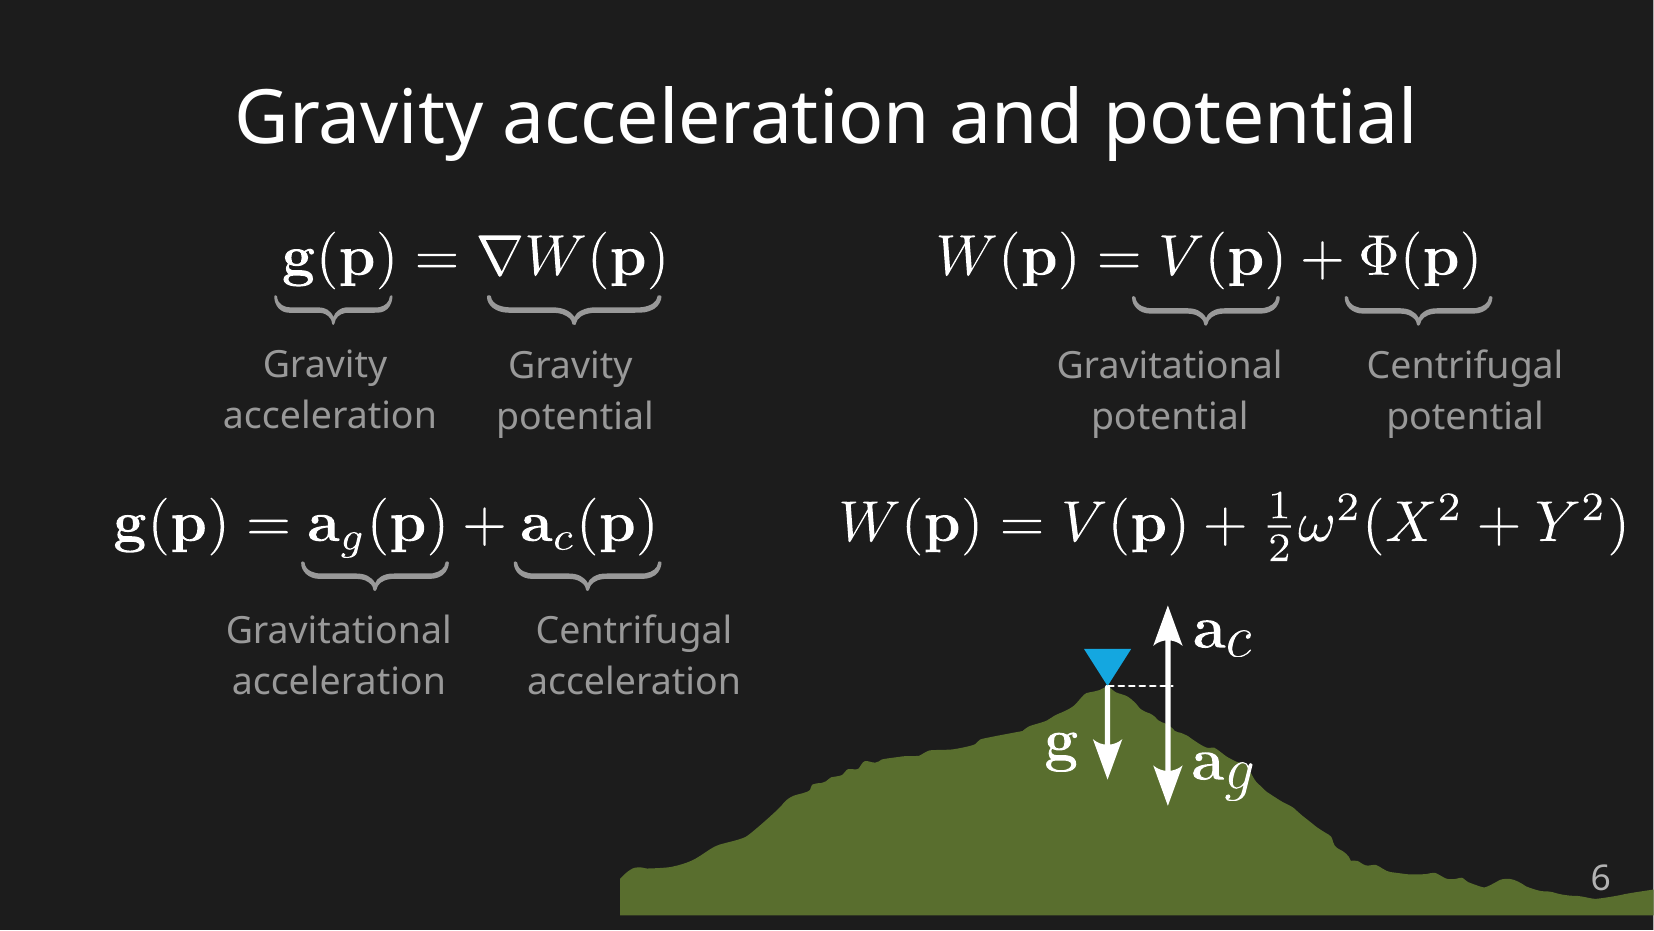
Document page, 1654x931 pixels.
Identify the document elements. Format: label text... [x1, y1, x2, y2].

text_box Centrifugal acceleration [488, 596, 780, 715]
text_box [249, 530, 288, 534]
text_box [555, 531, 573, 551]
text_box Centrifugal potential [1319, 331, 1611, 450]
text_box [1161, 235, 1203, 277]
text_box <number> [1409, 845, 1626, 916]
text_box [249, 519, 288, 523]
text_box [172, 514, 205, 553]
text_box [308, 514, 340, 542]
text_box [1205, 507, 1245, 546]
text_box [592, 231, 607, 290]
text_box [925, 515, 959, 553]
text_box [321, 231, 336, 290]
text_box [1170, 497, 1185, 556]
title Gravity acceleration and potential [82, 37, 1571, 193]
text_box Gravity potential [453, 330, 697, 438]
text_box [372, 497, 386, 556]
text_box [841, 501, 899, 543]
text_box [114, 514, 146, 553]
text_box [1132, 296, 1280, 326]
text_box [391, 514, 425, 553]
text_box [600, 514, 634, 553]
text_box [1210, 231, 1224, 290]
text_box [1064, 501, 1106, 543]
text_box [417, 264, 457, 268]
text_box [581, 497, 596, 556]
text_box [429, 497, 444, 556]
text_box [1267, 231, 1282, 290]
text_box [1298, 515, 1334, 542]
text_box [611, 248, 645, 287]
text_box [1462, 231, 1477, 290]
text_box [1099, 264, 1139, 268]
text_box [283, 248, 315, 287]
text_box [274, 295, 393, 325]
text_box [210, 497, 225, 556]
text_box [417, 253, 457, 257]
text_box [1405, 231, 1420, 290]
text_box [1367, 497, 1382, 556]
text_box [1424, 248, 1458, 287]
text_box [1270, 534, 1289, 562]
text_box [964, 497, 978, 556]
text_box [1303, 241, 1342, 280]
text_box [1361, 235, 1397, 275]
text_box [1479, 507, 1519, 546]
text_box [486, 295, 662, 325]
text_box [527, 235, 585, 277]
text_box Gravitational potential [1024, 331, 1316, 450]
text_box [521, 514, 553, 542]
text_box [1113, 497, 1127, 556]
text_box [906, 497, 921, 556]
text_box [478, 235, 522, 277]
text_box [938, 235, 997, 277]
text_box [1440, 493, 1459, 521]
text_box Gravity acceleration [199, 330, 453, 438]
text_box [1272, 491, 1288, 519]
text_box [649, 231, 664, 290]
text_box [1338, 493, 1357, 521]
text_box Gravitational acceleration [193, 596, 485, 715]
text_box [1003, 231, 1018, 290]
text_box [153, 497, 167, 556]
text_box [341, 531, 362, 559]
text_box [379, 231, 393, 290]
text_box [1386, 501, 1435, 542]
text_box [1536, 501, 1579, 542]
text_box [1132, 515, 1165, 553]
text_box [1344, 296, 1493, 326]
text_box [301, 561, 449, 591]
text_box [465, 507, 504, 546]
text_box [1022, 248, 1056, 287]
text_box [1099, 253, 1139, 257]
text_box [513, 561, 662, 591]
text_box [1229, 248, 1263, 287]
text_box [1583, 493, 1602, 521]
picture [620, 605, 1654, 916]
text_box [639, 497, 653, 556]
text_box [1610, 497, 1625, 556]
text_box [1061, 231, 1075, 290]
text_box [1002, 519, 1042, 523]
text_box [340, 248, 374, 287]
